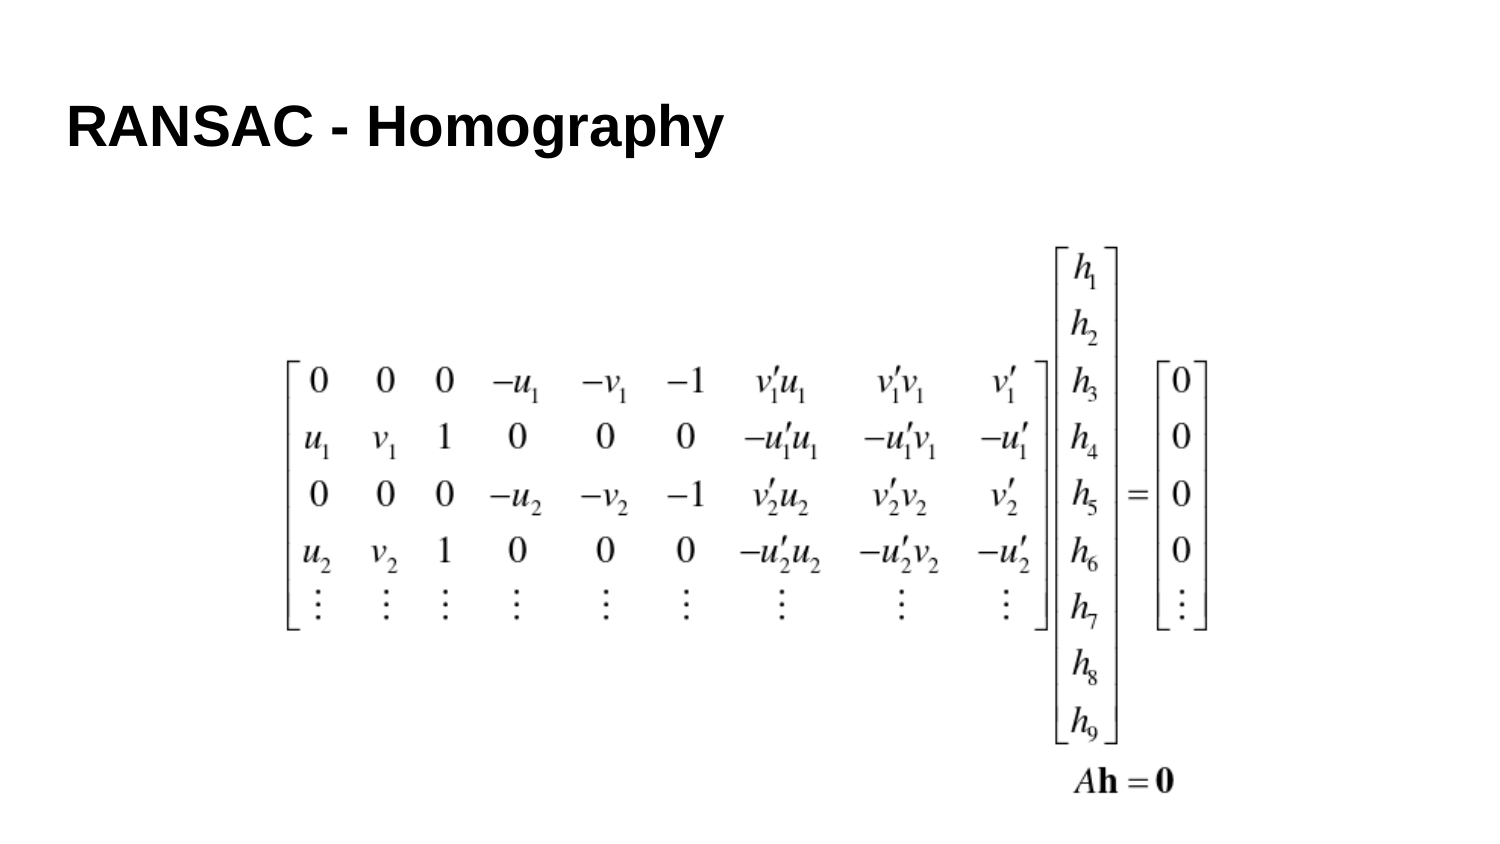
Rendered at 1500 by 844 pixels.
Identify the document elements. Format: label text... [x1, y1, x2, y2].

title RANSAC - Homography [51, 72, 1449, 167]
picture [263, 197, 1236, 825]
